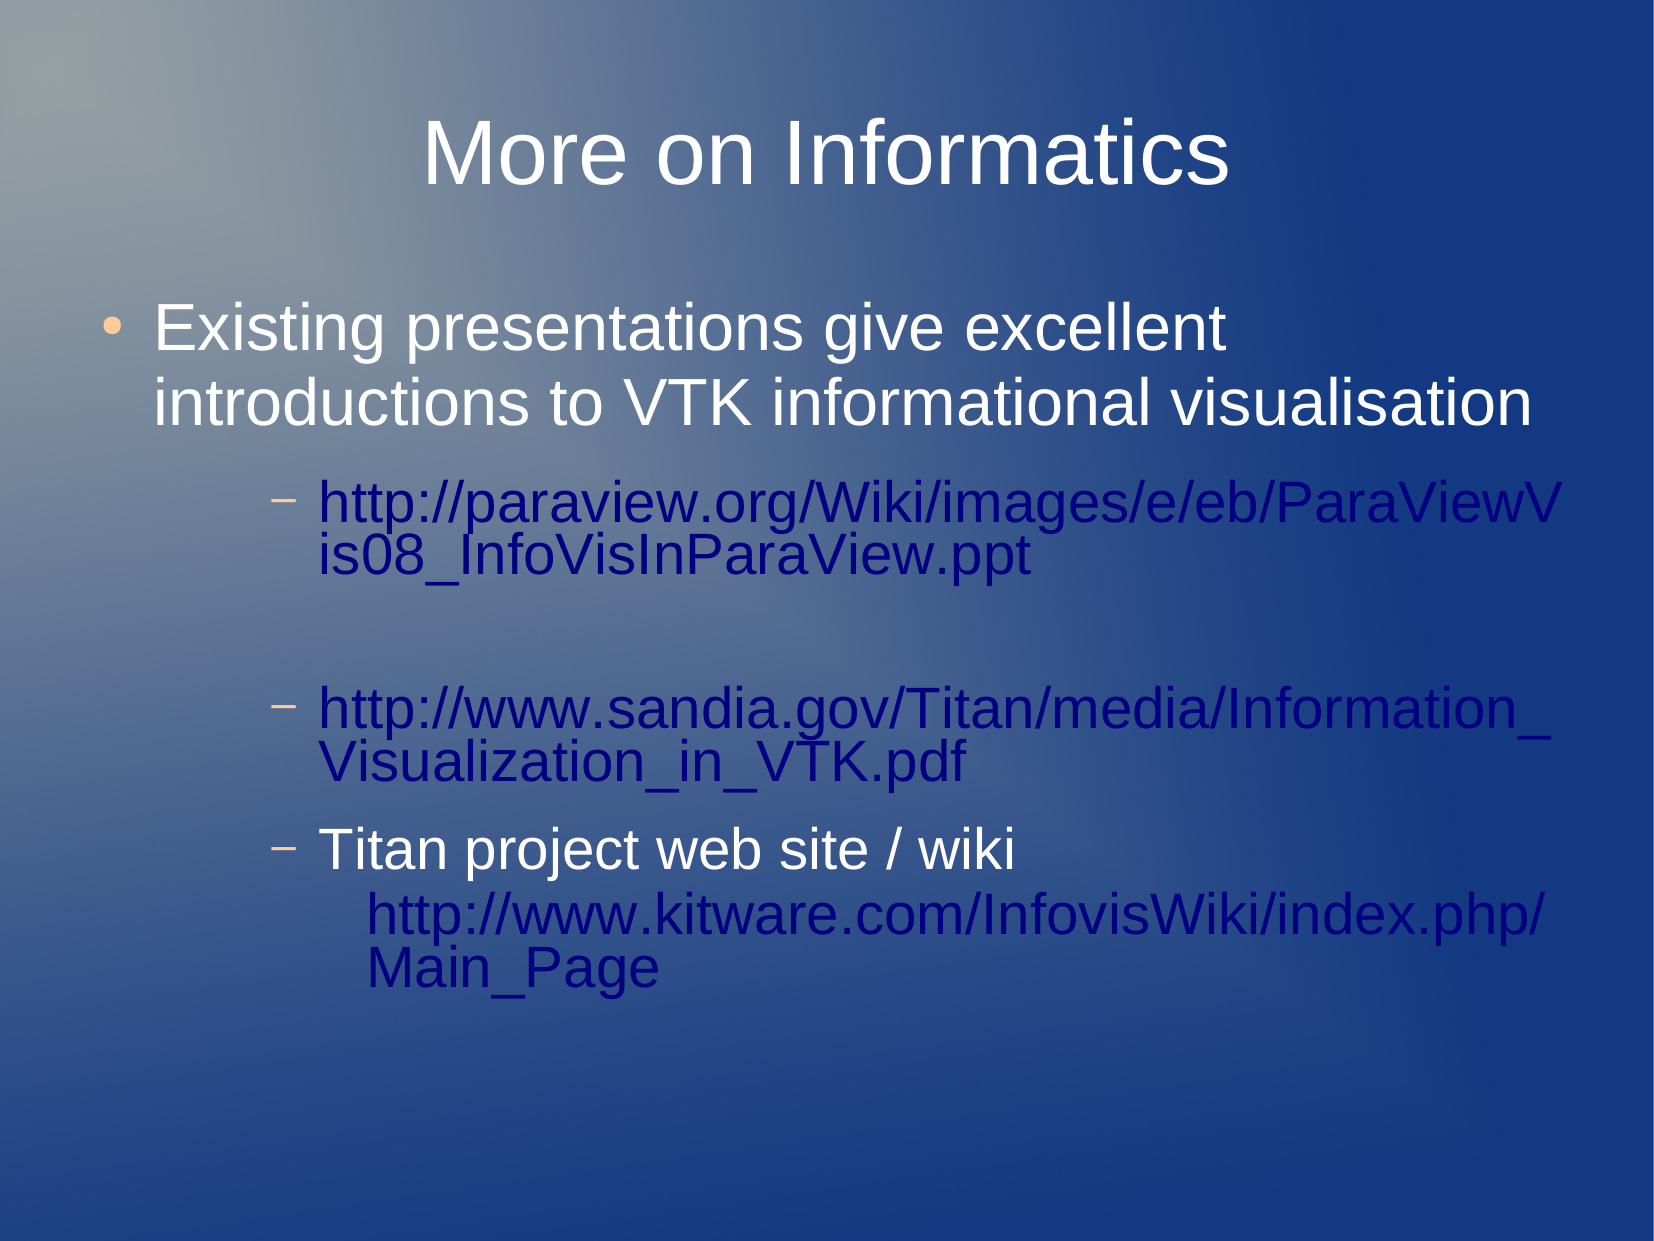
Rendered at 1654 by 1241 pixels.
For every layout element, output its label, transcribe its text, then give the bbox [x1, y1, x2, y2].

picture [0, 0, 1654, 1241]
title More on Informatics [82, 56, 1571, 250]
list Existing presentations give excellent introductions to VTK informational visualisation http://paraview.org/Wiki/images/e/eb/ParaViewVis08_InfoVisInParaView.ppt http://www.sandia.gov/Titan/media/Information_Visualization_in_VTK.pdf Titan project web site / wiki http://www.kitware.com/InfovisWiki/index.php/Main_Page [82, 290, 1571, 1094]
